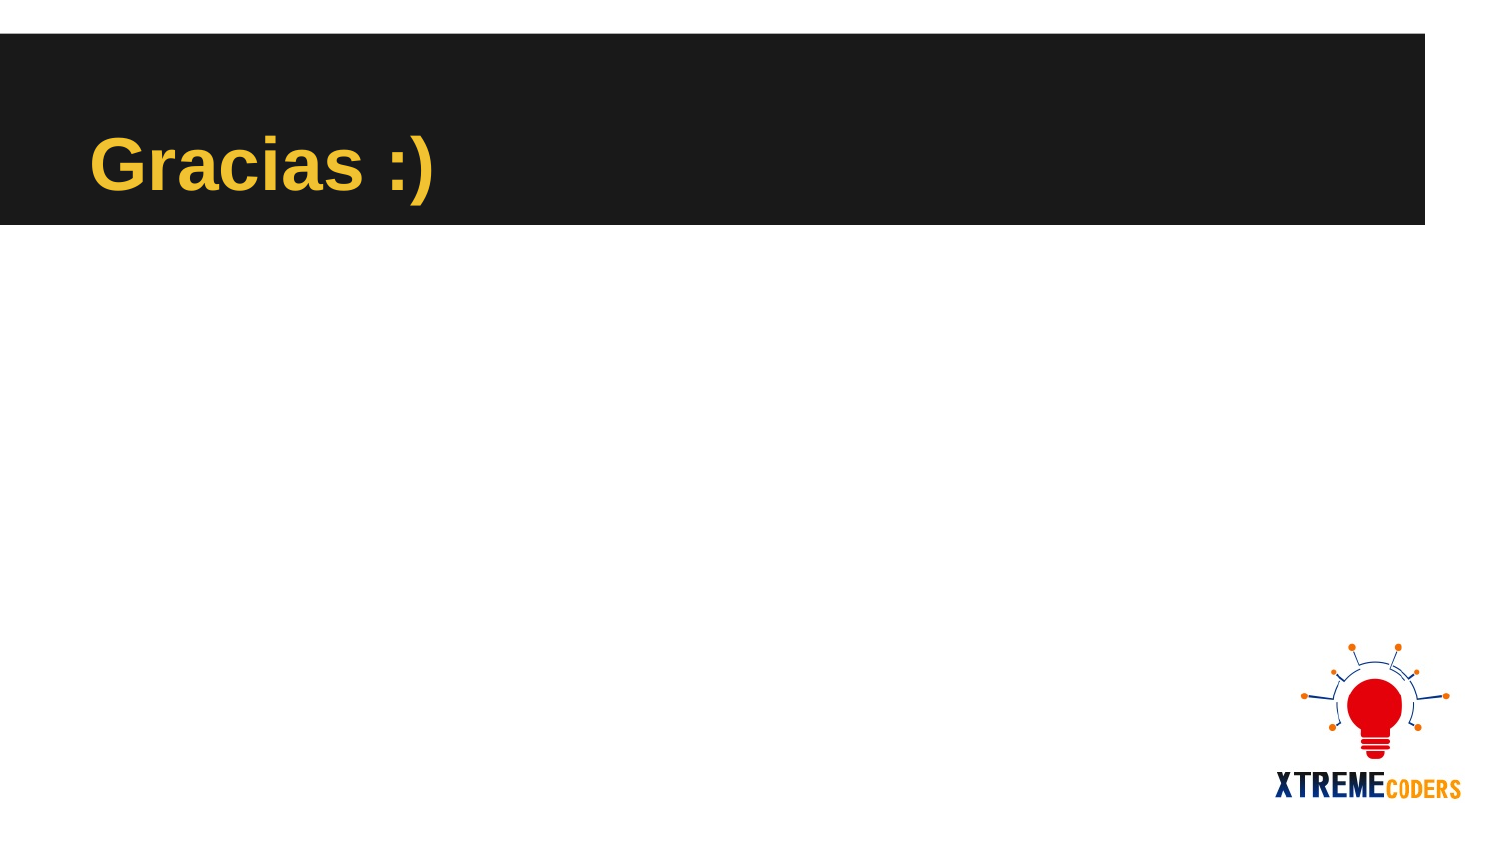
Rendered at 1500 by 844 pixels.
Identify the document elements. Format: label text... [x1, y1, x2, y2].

picture [1275, 640, 1465, 804]
text_box Gracias :) [74, 33, 1425, 221]
